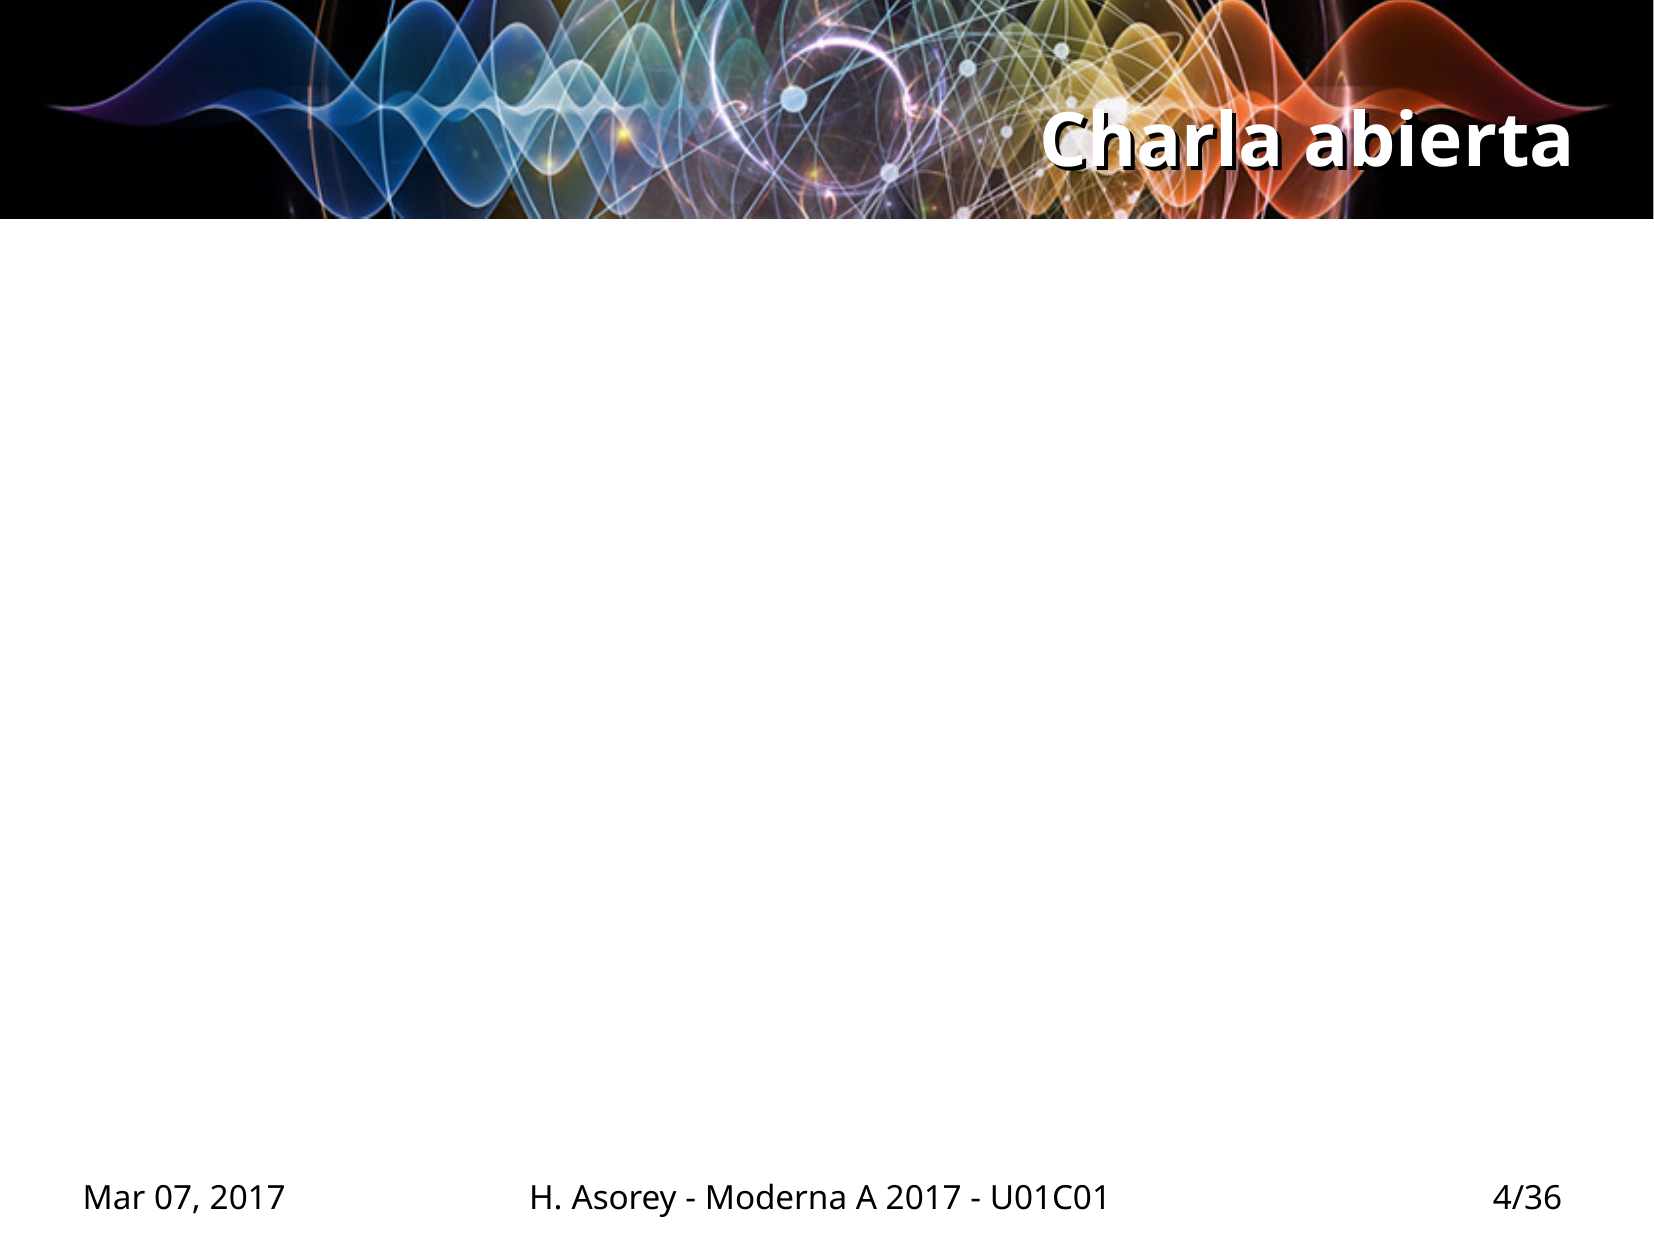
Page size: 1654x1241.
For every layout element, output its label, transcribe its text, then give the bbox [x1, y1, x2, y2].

title Charla abierta [86, 49, 1576, 226]
picture [0, 0, 1654, 219]
